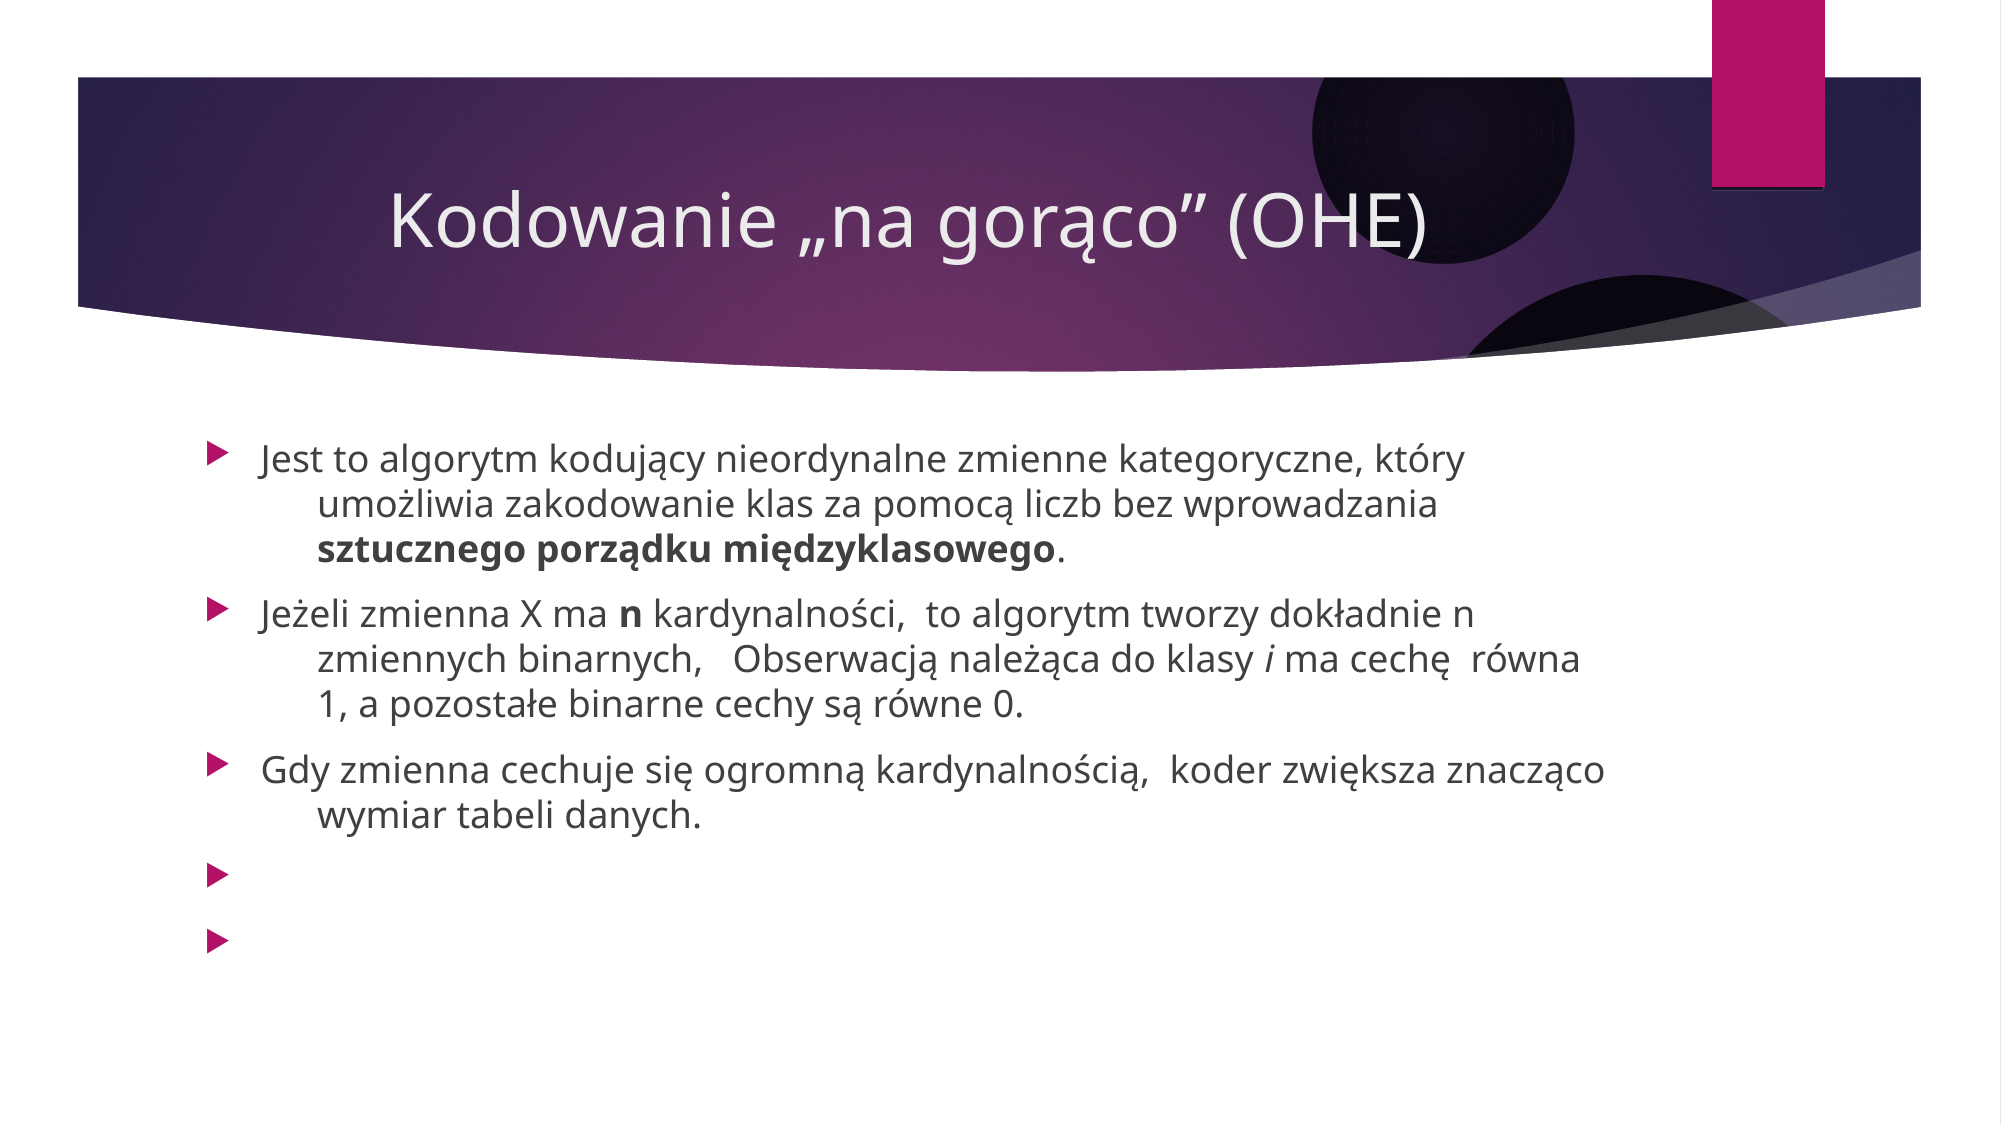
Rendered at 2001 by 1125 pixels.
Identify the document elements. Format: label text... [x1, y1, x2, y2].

list Jest to algorytm kodujący nieordynalne zmienne kategoryczne, który umożliwia zakodowanie klas za pomocą liczb bez wprowadzania sztucznego porządku międzyklasowego. Jeżeli zmienna X ma n kardynalności, to algorytm tworzy dokładnie n zmiennych binarnych, Obserwacją należąca do klasy i ma cechę równa 1, a pozostałe binarne cechy są równe 0. Gdy zmienna cechuje się ogromną kardynalnością, koder zwiększa znacząco wymiar tabeli danych. [189, 427, 1638, 988]
title Kodowanie „na gorąco” (OHE) [189, 159, 1627, 276]
